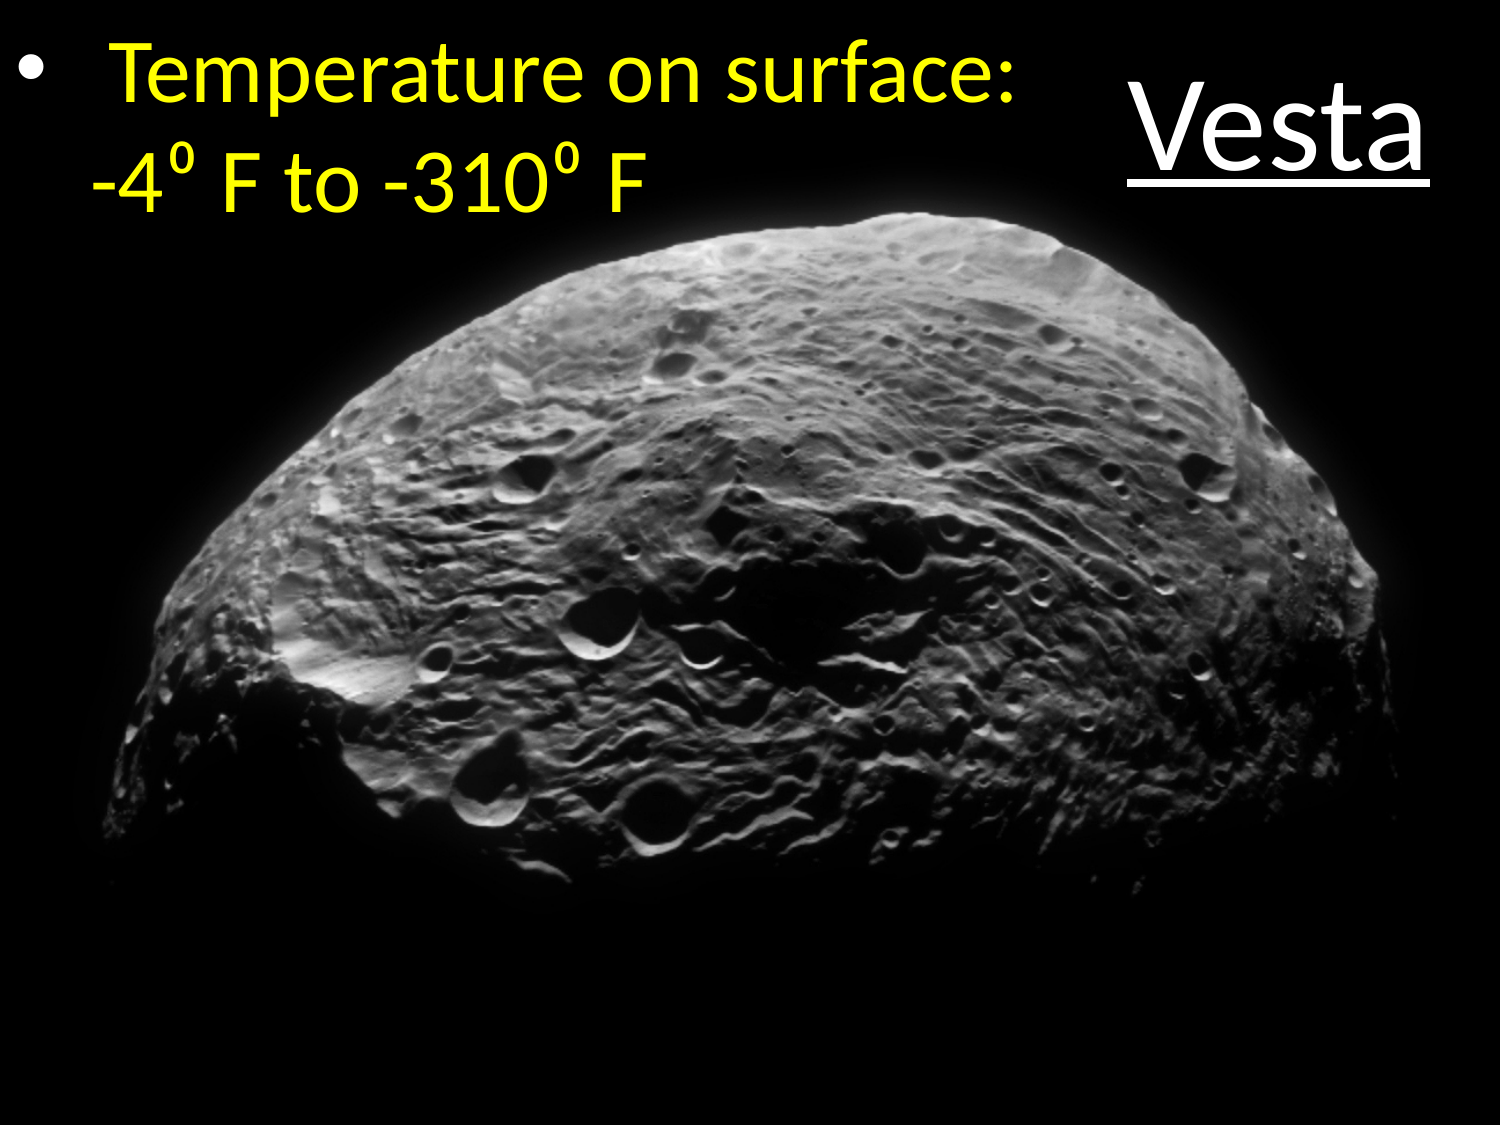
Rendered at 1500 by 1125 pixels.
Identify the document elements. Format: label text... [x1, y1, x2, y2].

text_box Vesta [1112, 24, 1500, 207]
text_box Temperature on surface: -4⁰ F to -310⁰ F [0, 3, 1075, 241]
picture [0, 62, 1500, 1125]
